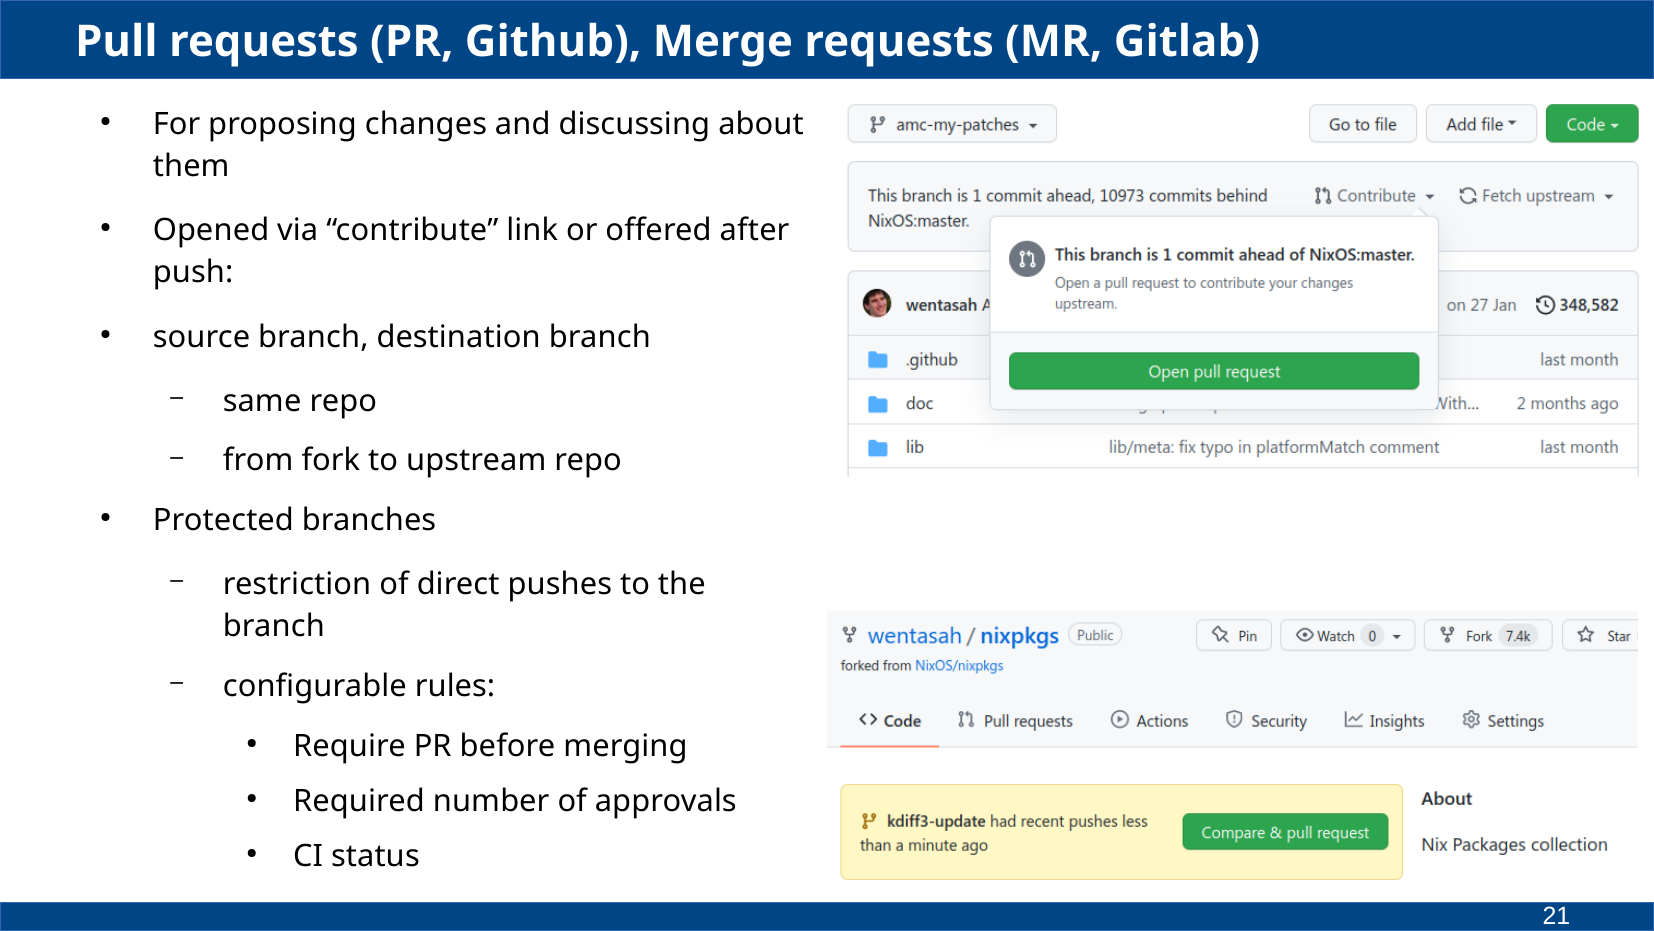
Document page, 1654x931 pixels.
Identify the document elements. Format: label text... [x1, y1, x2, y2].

picture [840, 90, 1654, 477]
title Pull requests (PR, Github), Merge requests (MR, Gitlab) [75, 0, 1654, 79]
list For proposing changes and discussing about them Opened via “contribute” link or offered after push: source branch, destination branch same repo from fork to upstream repo Protected branches restriction of direct pushes to the branch configurable rules: Require PR before merging Required number of approvals CI status [82, 101, 809, 878]
picture [827, 611, 1638, 881]
